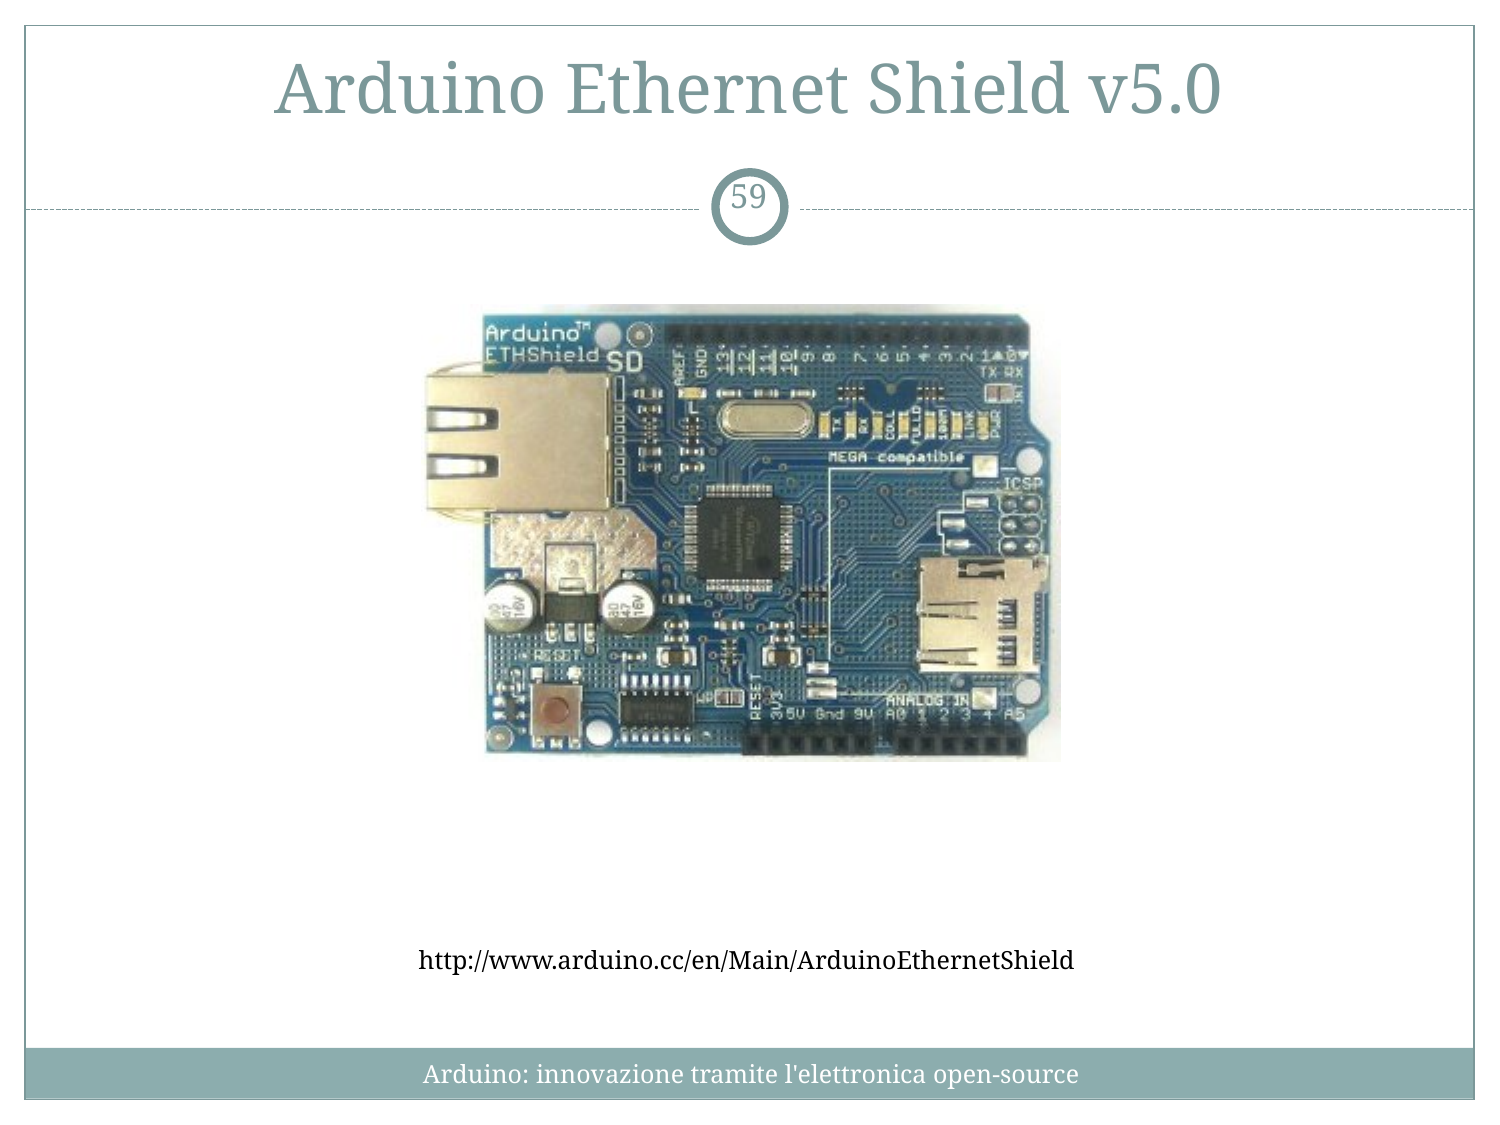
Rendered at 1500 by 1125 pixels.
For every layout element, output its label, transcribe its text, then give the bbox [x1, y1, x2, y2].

title Arduino Ethernet Shield v5.0 [49, 37, 1450, 162]
list http://www.arduino.cc/en/Main/ArduinoEthernetShield [49, 937, 1445, 1020]
slide_number <numero> [715, 168, 791, 241]
footer Arduino: innovazione tramite l'elettronica open-source [50, 1051, 1454, 1112]
picture [421, 304, 1061, 762]
